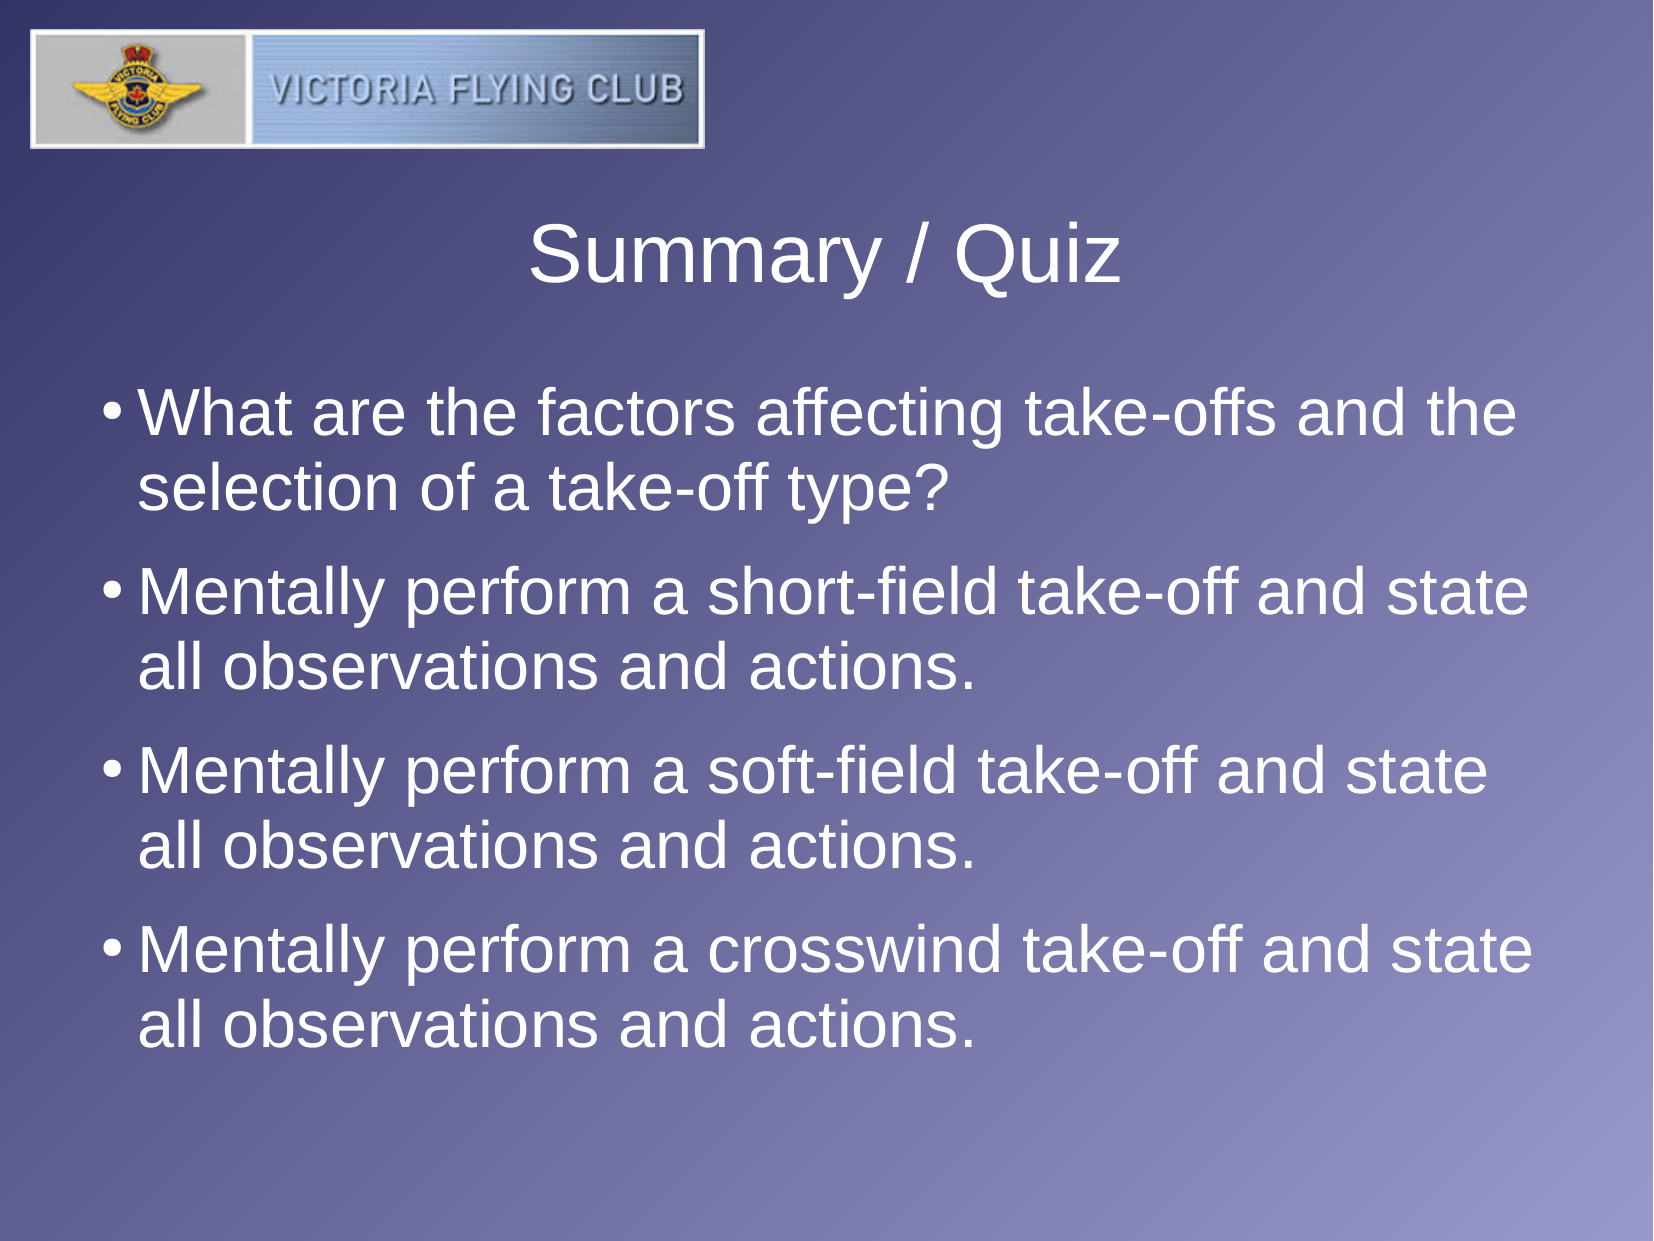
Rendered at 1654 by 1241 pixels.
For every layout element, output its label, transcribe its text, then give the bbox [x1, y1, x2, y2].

list What are the factors affecting take-offs and the selection of a take-off type? Mentally perform a short-field take-off and state all observations and actions. Mentally perform a soft-field take-off and state all observations and actions. Mentally perform a crosswind take-off and state all observations and actions. [82, 375, 1571, 1095]
picture [30, 29, 705, 149]
title Summary / Quiz [82, 150, 1571, 358]
